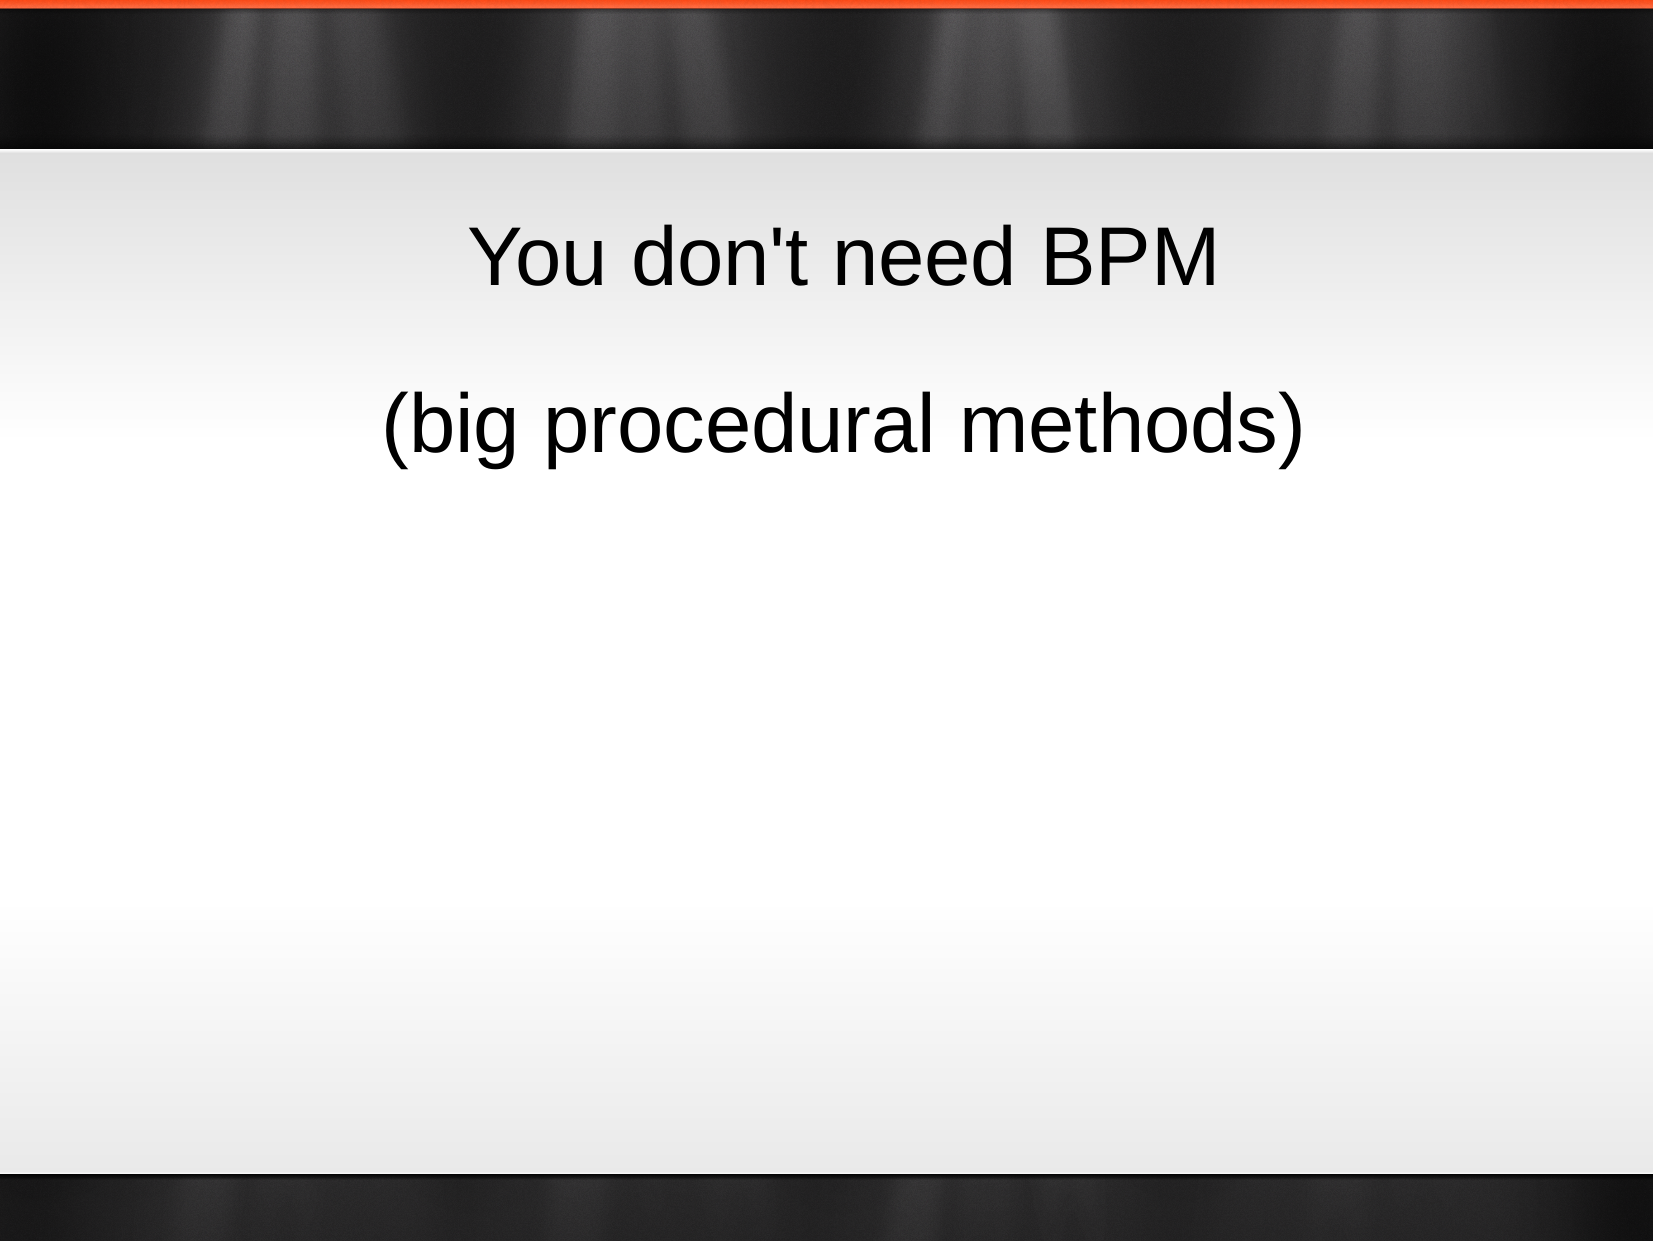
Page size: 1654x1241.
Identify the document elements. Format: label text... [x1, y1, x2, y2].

picture [0, 0, 1653, 1241]
subtitle You don't need BPM (big procedural methods) [100, 6, 1588, 1125]
